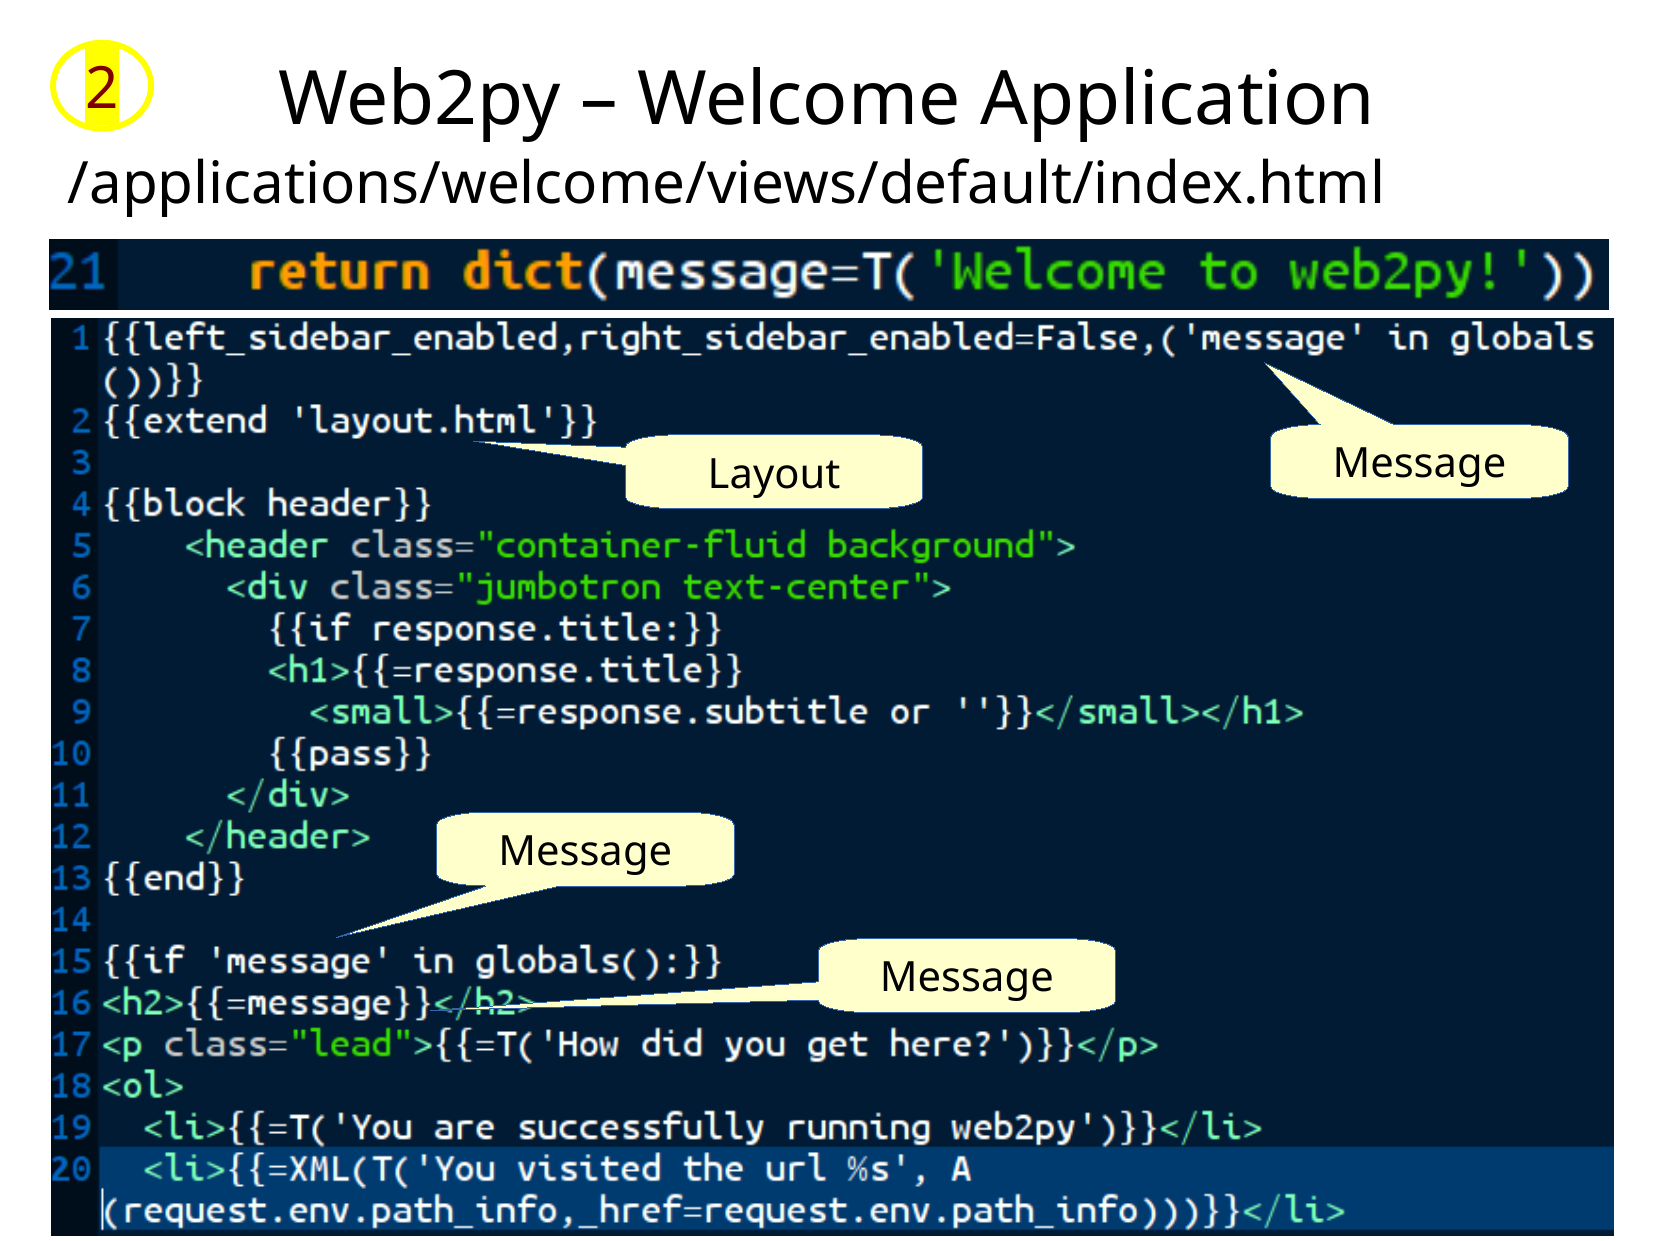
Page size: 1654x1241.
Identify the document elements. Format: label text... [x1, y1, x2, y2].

text_box Layout [473, 434, 923, 509]
picture [49, 239, 1609, 310]
text_box /applications/welcome/views/default/index.html [53, 141, 1595, 222]
text_box Message [1264, 362, 1569, 499]
text_box Message [430, 938, 1116, 1013]
text_box 2 [53, 42, 152, 129]
title Web2py – Welcome Application [82, 49, 1571, 141]
picture [51, 318, 1614, 1236]
text_box Message [336, 812, 735, 938]
